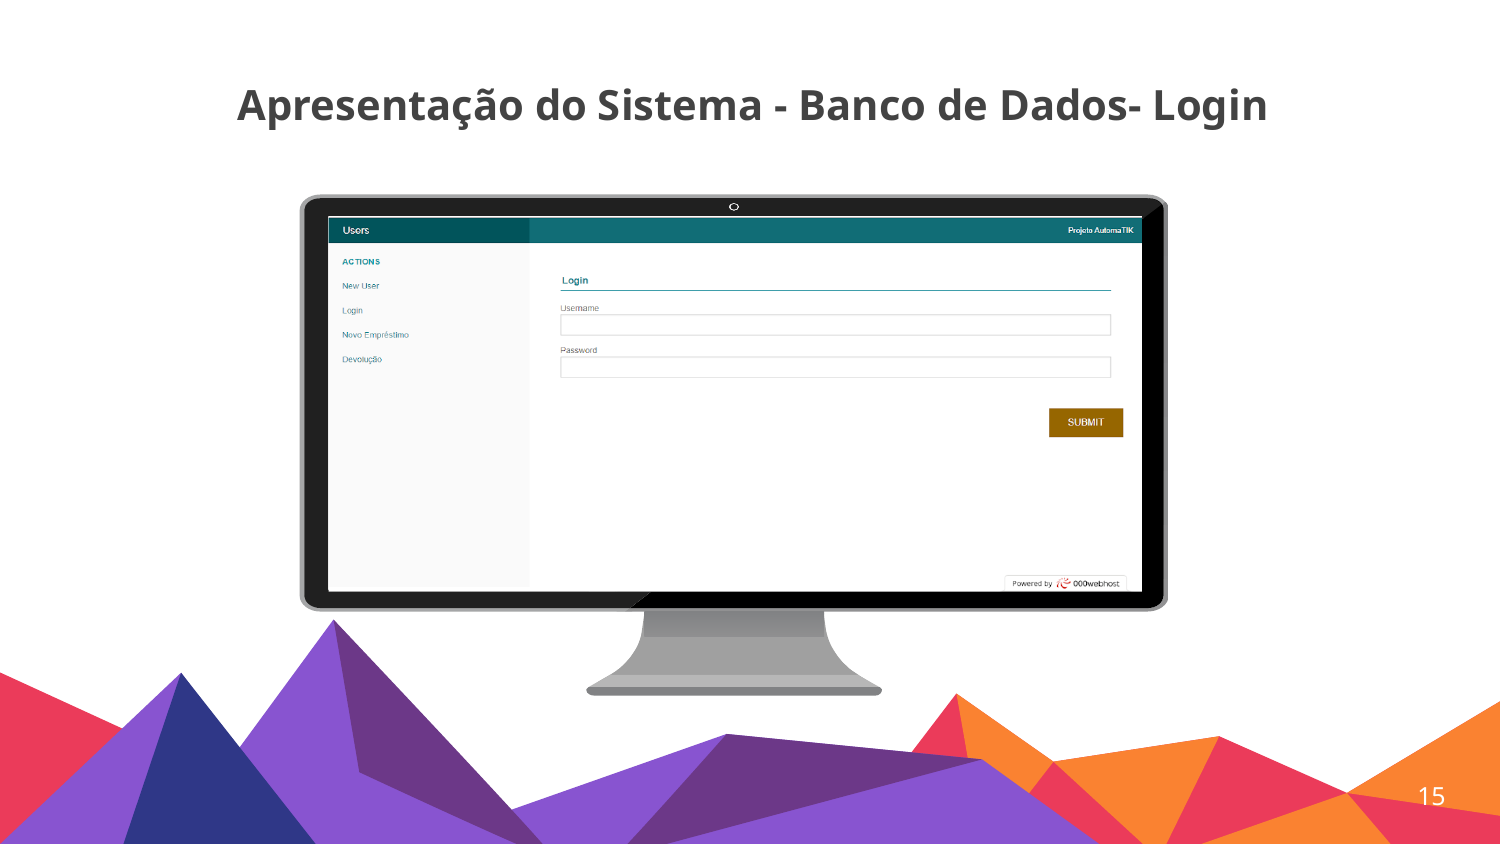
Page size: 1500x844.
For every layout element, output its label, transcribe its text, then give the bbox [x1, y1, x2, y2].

text_box [299, 194, 1169, 696]
slide_number <number> [1402, 764, 1493, 830]
title Apresentação do Sistema - Banco de Dados- Login [104, 94, 1403, 144]
picture [328, 216, 1142, 592]
